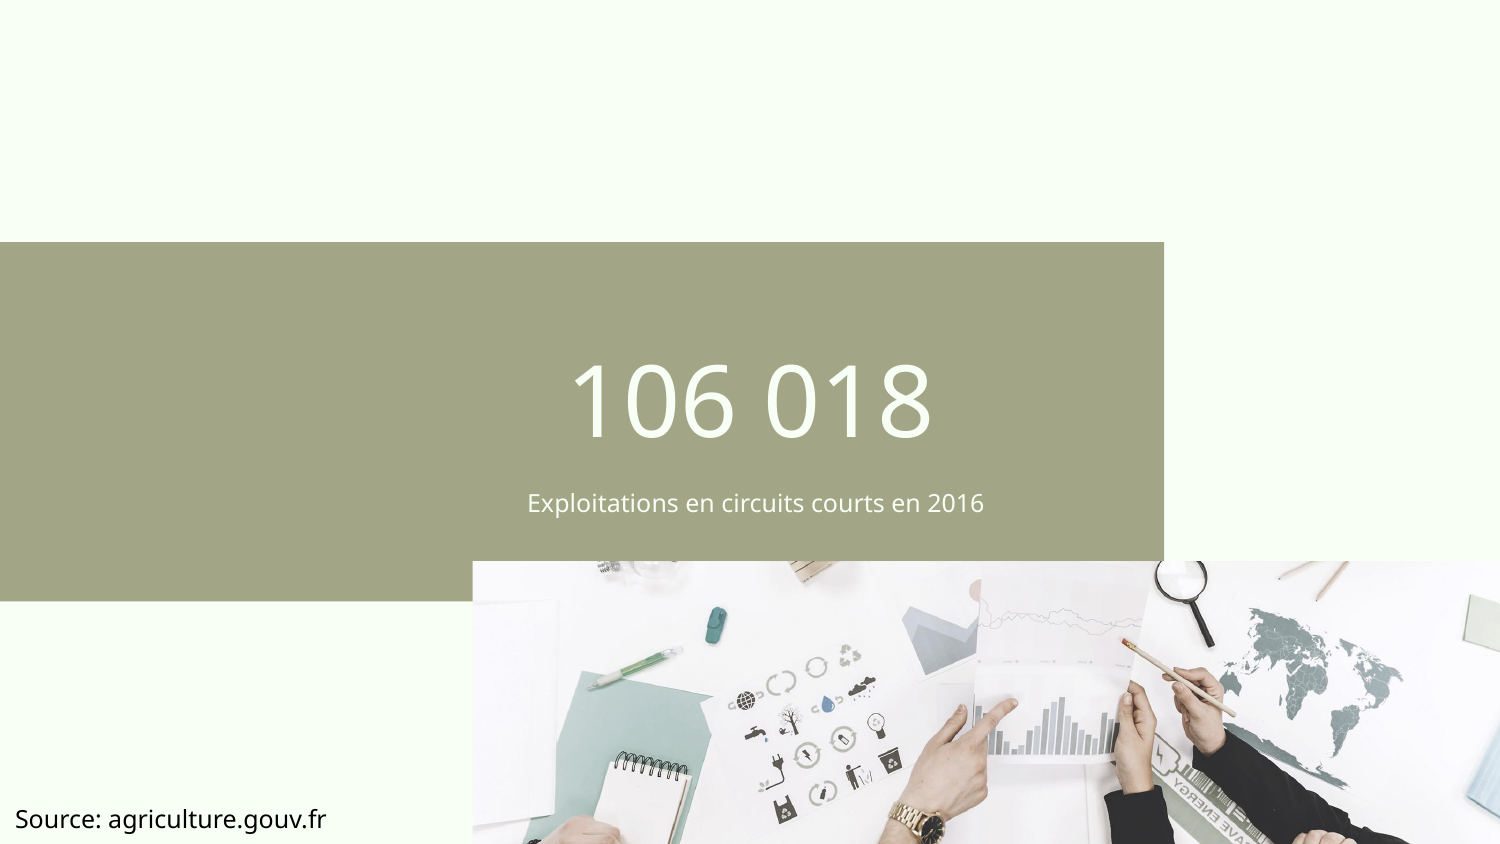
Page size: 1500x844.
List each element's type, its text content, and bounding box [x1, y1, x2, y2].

text_box [472, 561, 1500, 844]
title 106 018 [261, 289, 1241, 473]
subtitle Exploitations en circuits courts en 2016 [306, 472, 1206, 594]
text_box Source: agriculture.gouv.fr [0, 788, 511, 844]
